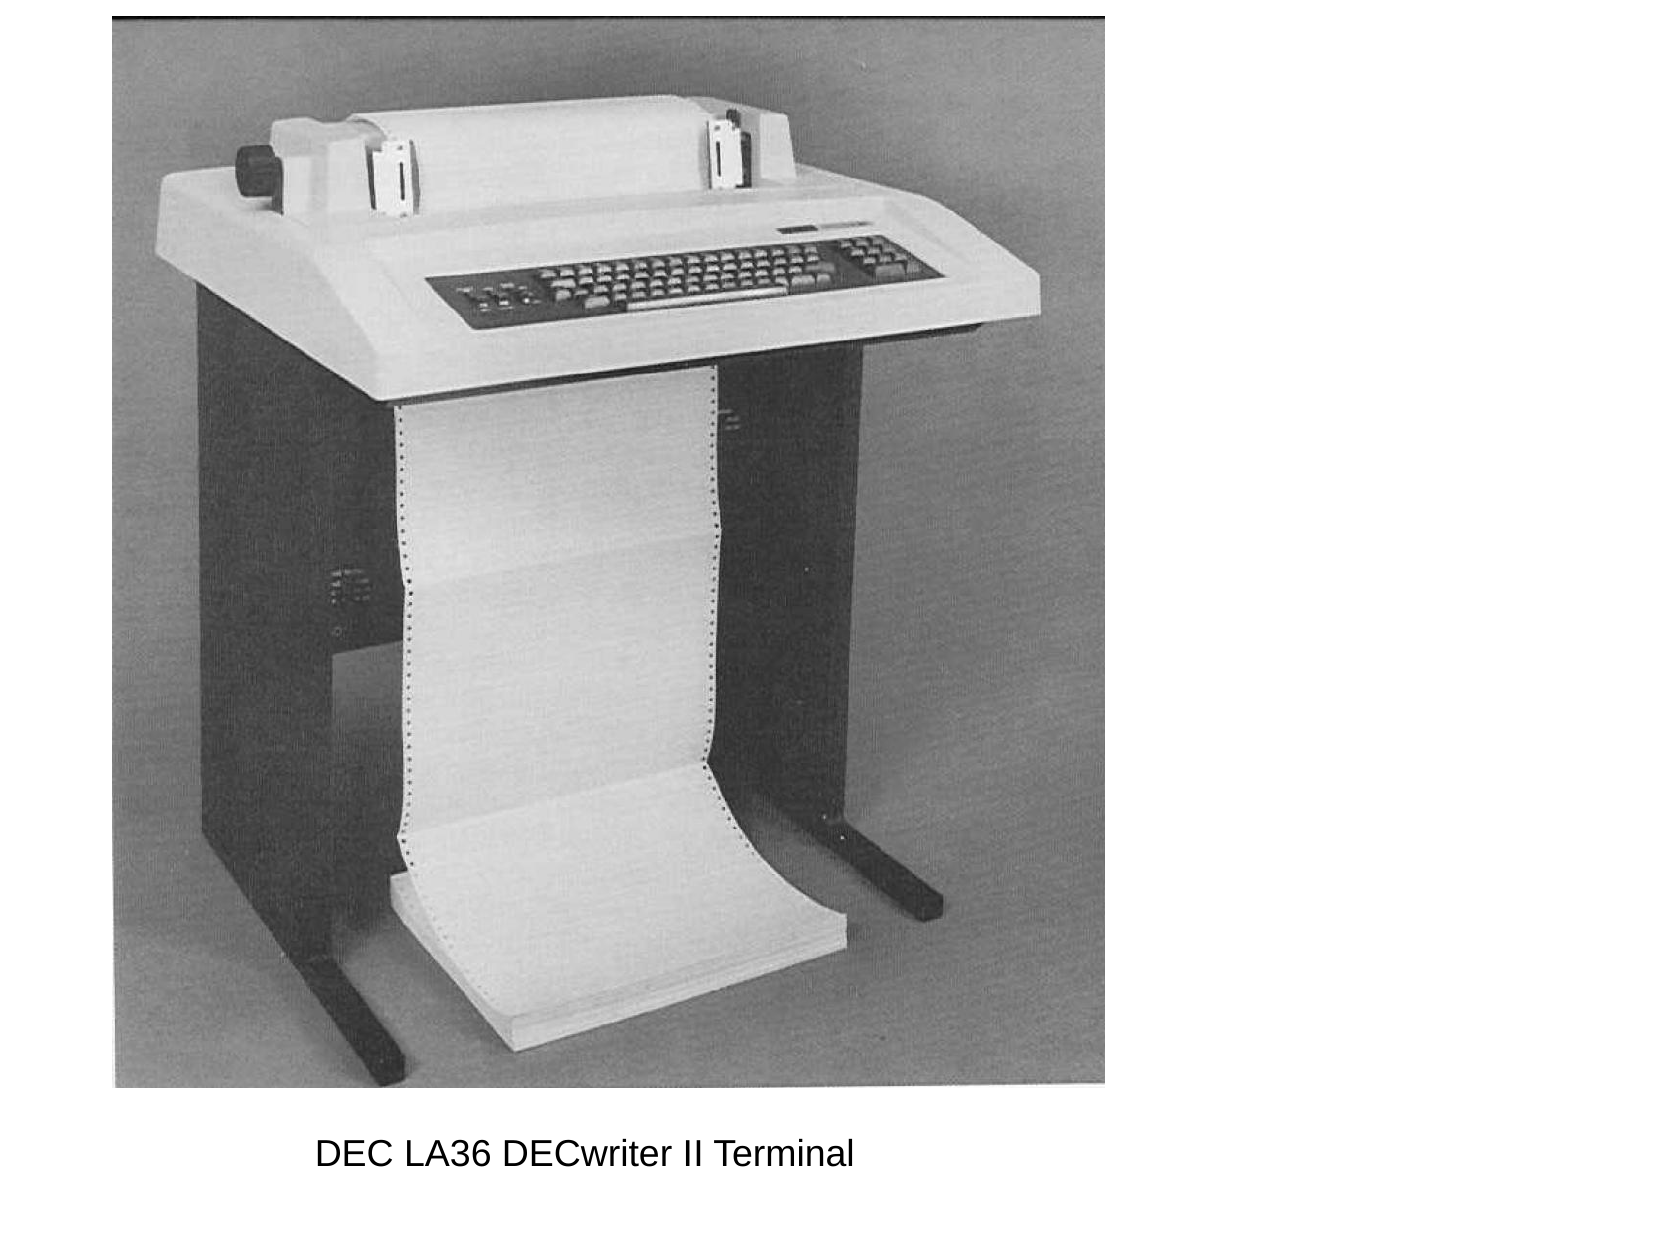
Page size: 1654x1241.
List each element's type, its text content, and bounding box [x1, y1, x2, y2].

picture [112, 16, 1105, 1088]
text_box DEC LA36 DECwriter II Terminal [300, 1125, 1576, 1182]
